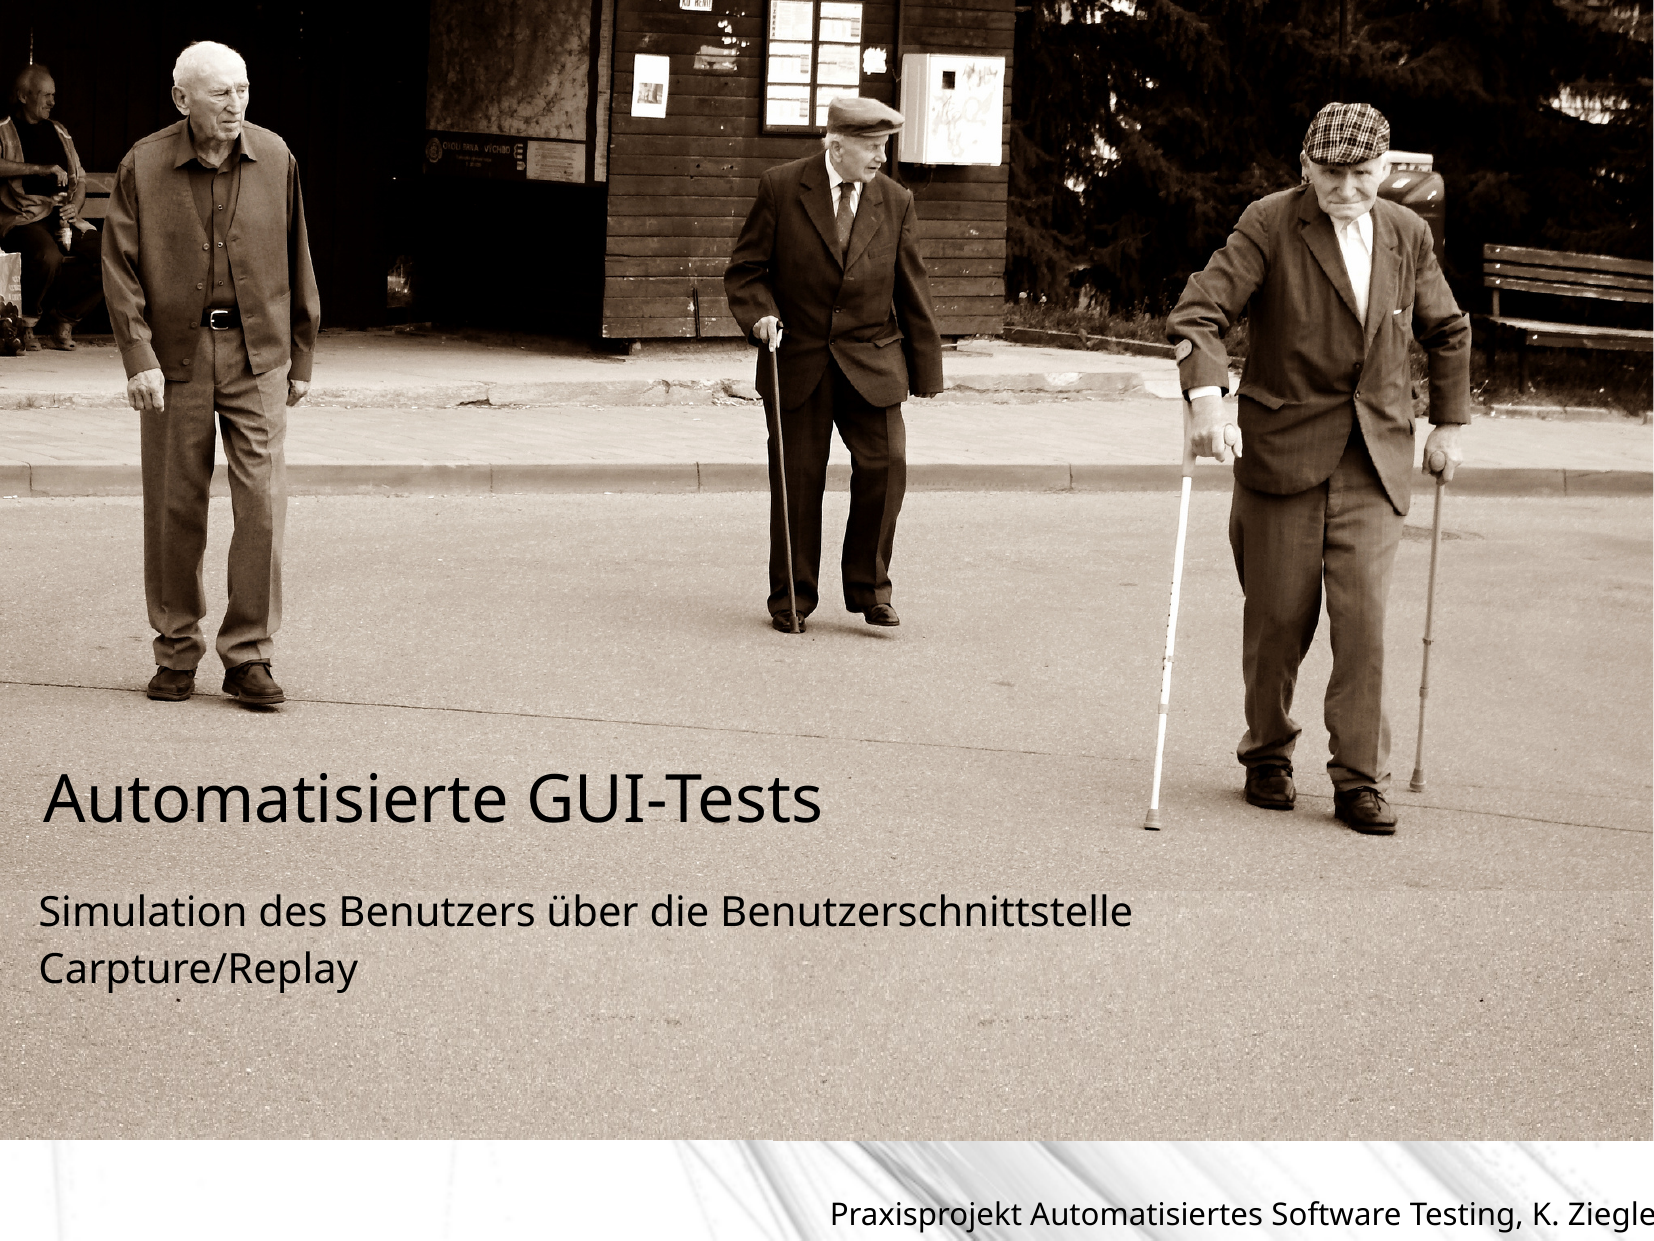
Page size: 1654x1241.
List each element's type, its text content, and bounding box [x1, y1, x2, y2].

text_box Praxisprojekt Automatisiertes Software Testing, K. Ziegler [814, 1184, 1654, 1241]
picture [0, 0, 1654, 1241]
text_box Simulation des Benutzers über die Benutzerschnittstelle Carpture/Replay [23, 874, 1252, 1097]
text_box Automatisierte GUI-Tests [28, 744, 804, 837]
